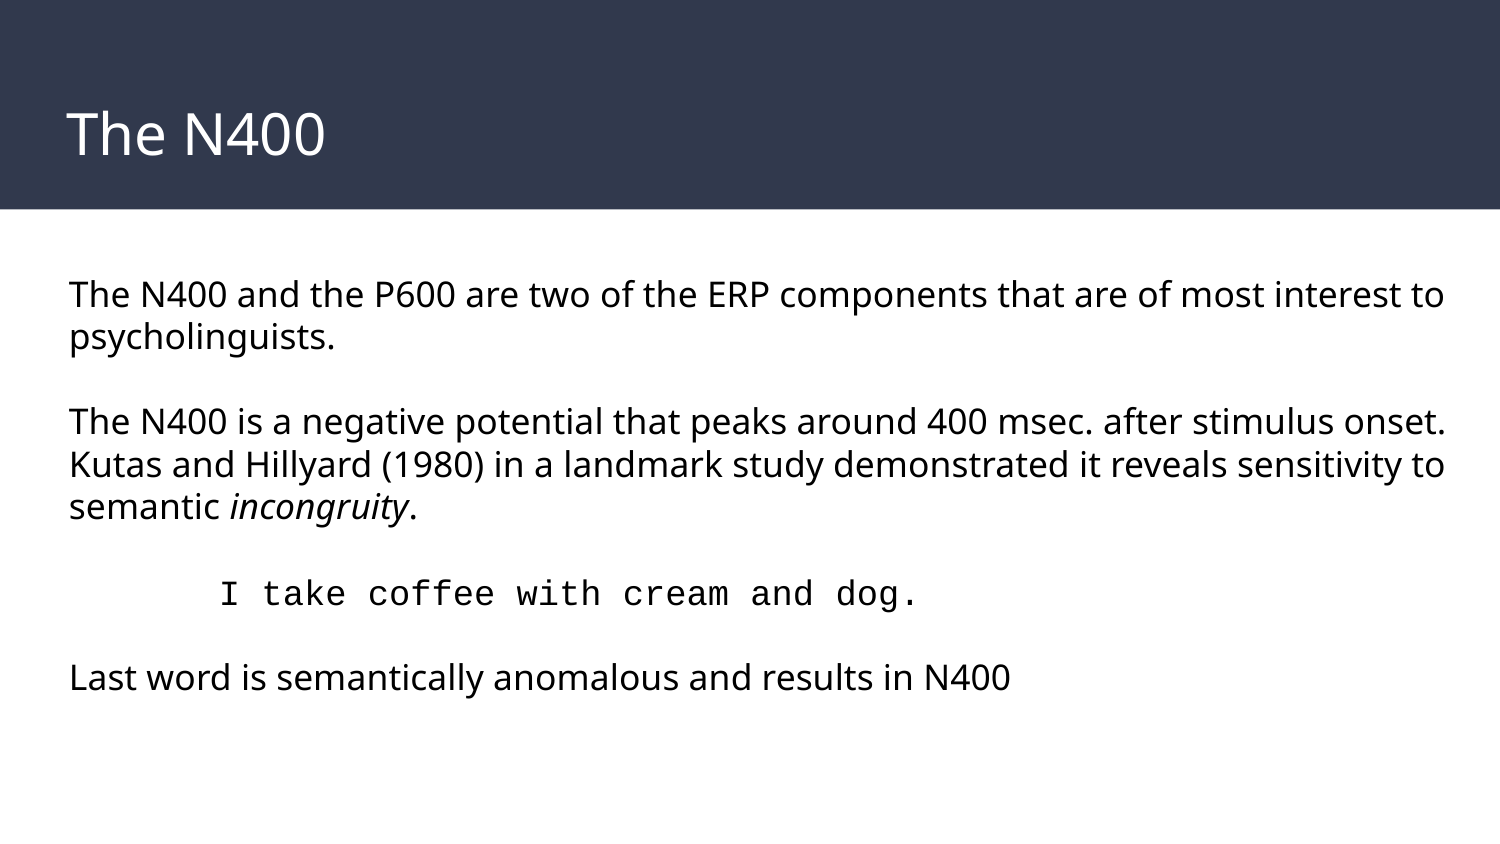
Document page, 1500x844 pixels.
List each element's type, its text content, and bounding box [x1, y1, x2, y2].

title The N400 [51, 82, 1449, 185]
text_box The N400 and the P600 are two of the ERP components that are of most interest to psycholinguists. The N400 is a negative potential that peaks around 400 msec. after stimulus onset. Kutas and Hillyard (1980) in a landmark study demonstrated it reveals sensitivity to semantic incongruity. I take coffee with cream and dog. Last word is semantically anomalous and results in N400 [53, 256, 1467, 802]
